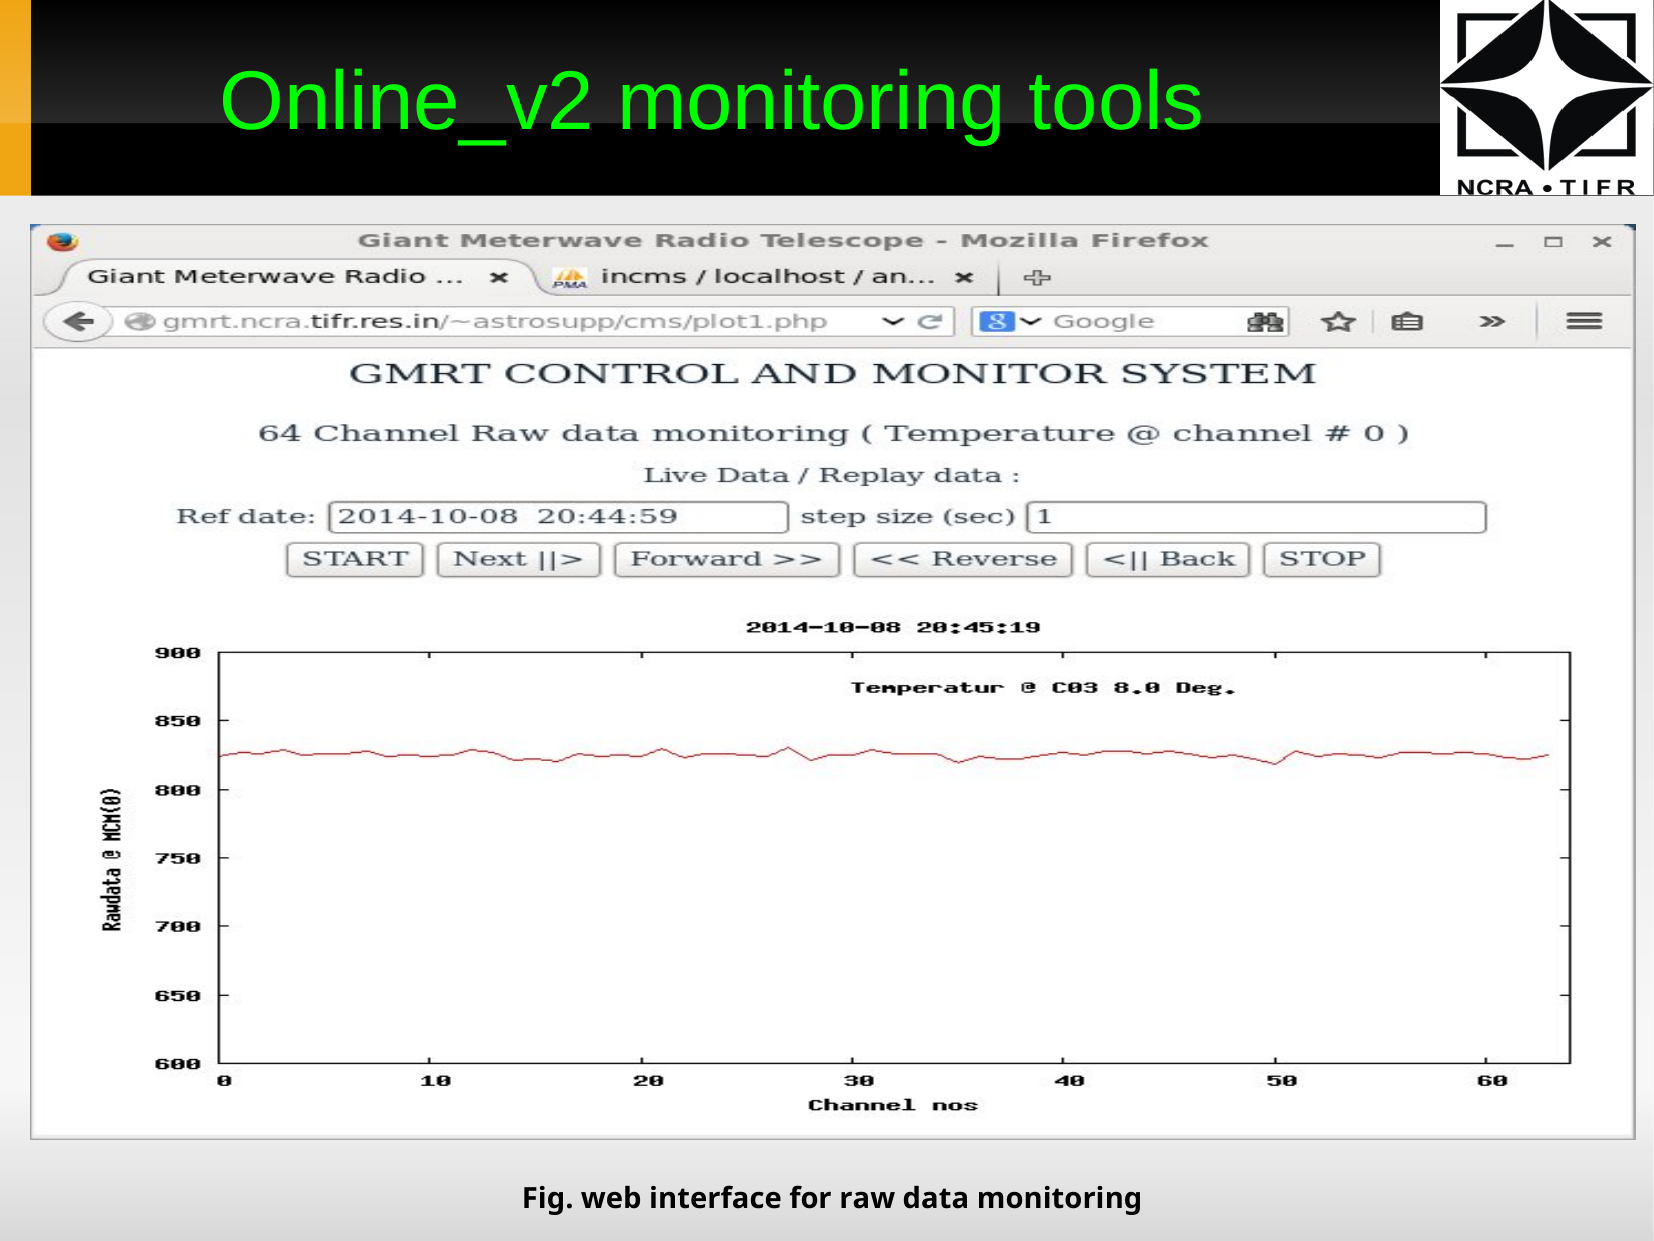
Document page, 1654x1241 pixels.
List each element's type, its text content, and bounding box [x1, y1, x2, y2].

text_box Online_v2 monitoring tools [0, 46, 1426, 155]
picture [0, 0, 1654, 1141]
text_box Fig. web interface for raw data monitoring [75, 1170, 1591, 1226]
list [0, 225, 1654, 1241]
